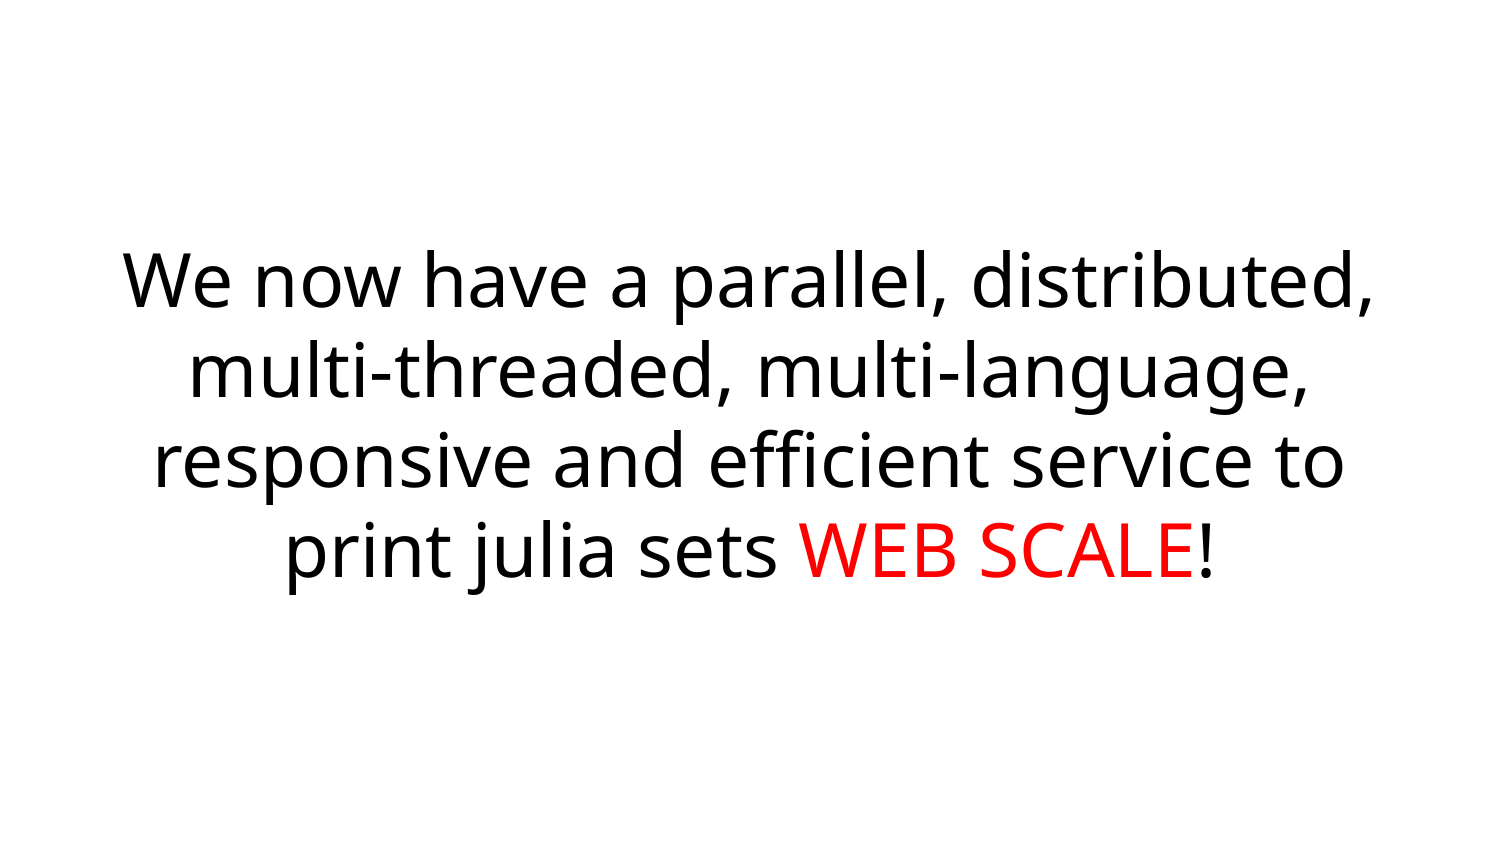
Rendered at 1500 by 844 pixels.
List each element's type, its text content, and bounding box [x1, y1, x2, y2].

title We now have a parallel, distributed, multi-threaded, multi-language, responsive and efficient service to print julia sets WEB SCALE! [51, 190, 1449, 635]
